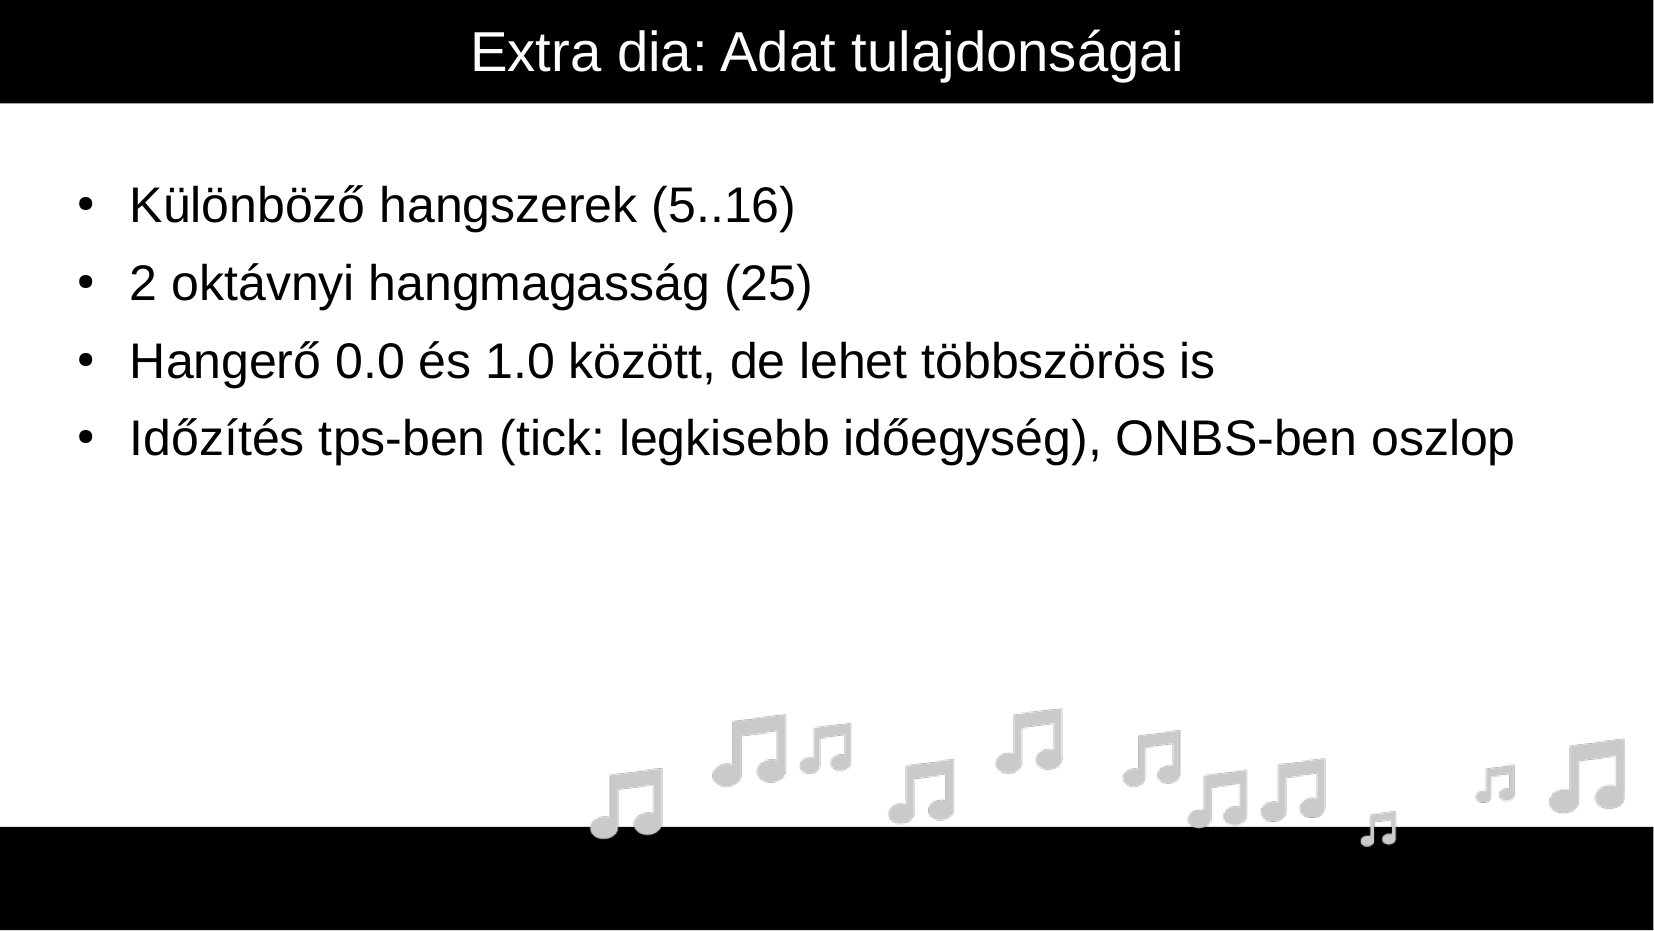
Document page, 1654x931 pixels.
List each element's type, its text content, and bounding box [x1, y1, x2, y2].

list Különböző hangszerek (5..16) 2 oktávnyi hangmagasság (25) Hangerő 0.0 és 1.0 között, de lehet többszörös is Időzítés tps-ben (tick: legkisebb időegység), ONBS-ben oszlop [59, 177, 1595, 768]
title Extra dia: Adat tulajdonságai [59, 6, 1595, 98]
